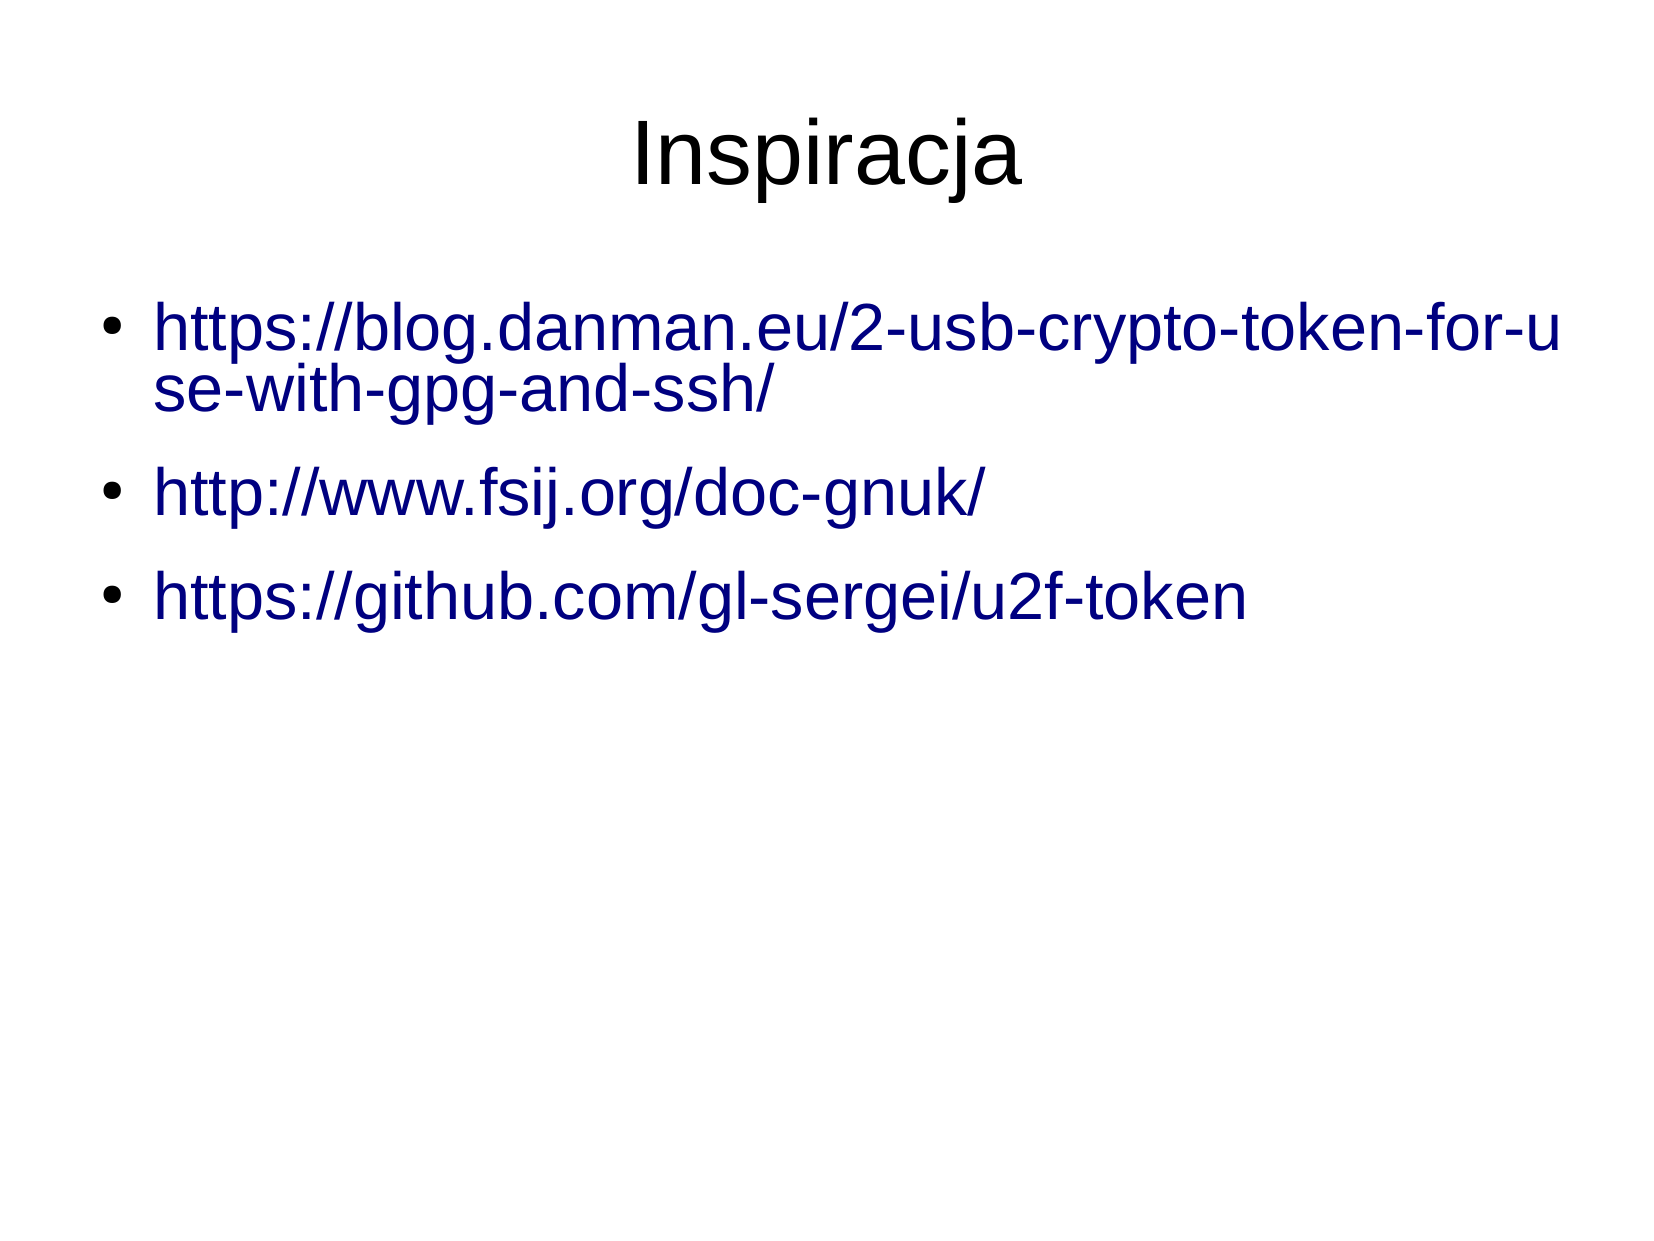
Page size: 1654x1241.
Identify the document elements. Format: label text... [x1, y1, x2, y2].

list https://blog.danman.eu/2-usb-crypto-token-for-use-with-gpg-and-ssh/ http://www.fsij.org/doc-gnuk/ https://github.com/gl-sergei/u2f-token [82, 290, 1571, 1010]
title Inspiracja [82, 49, 1571, 257]
